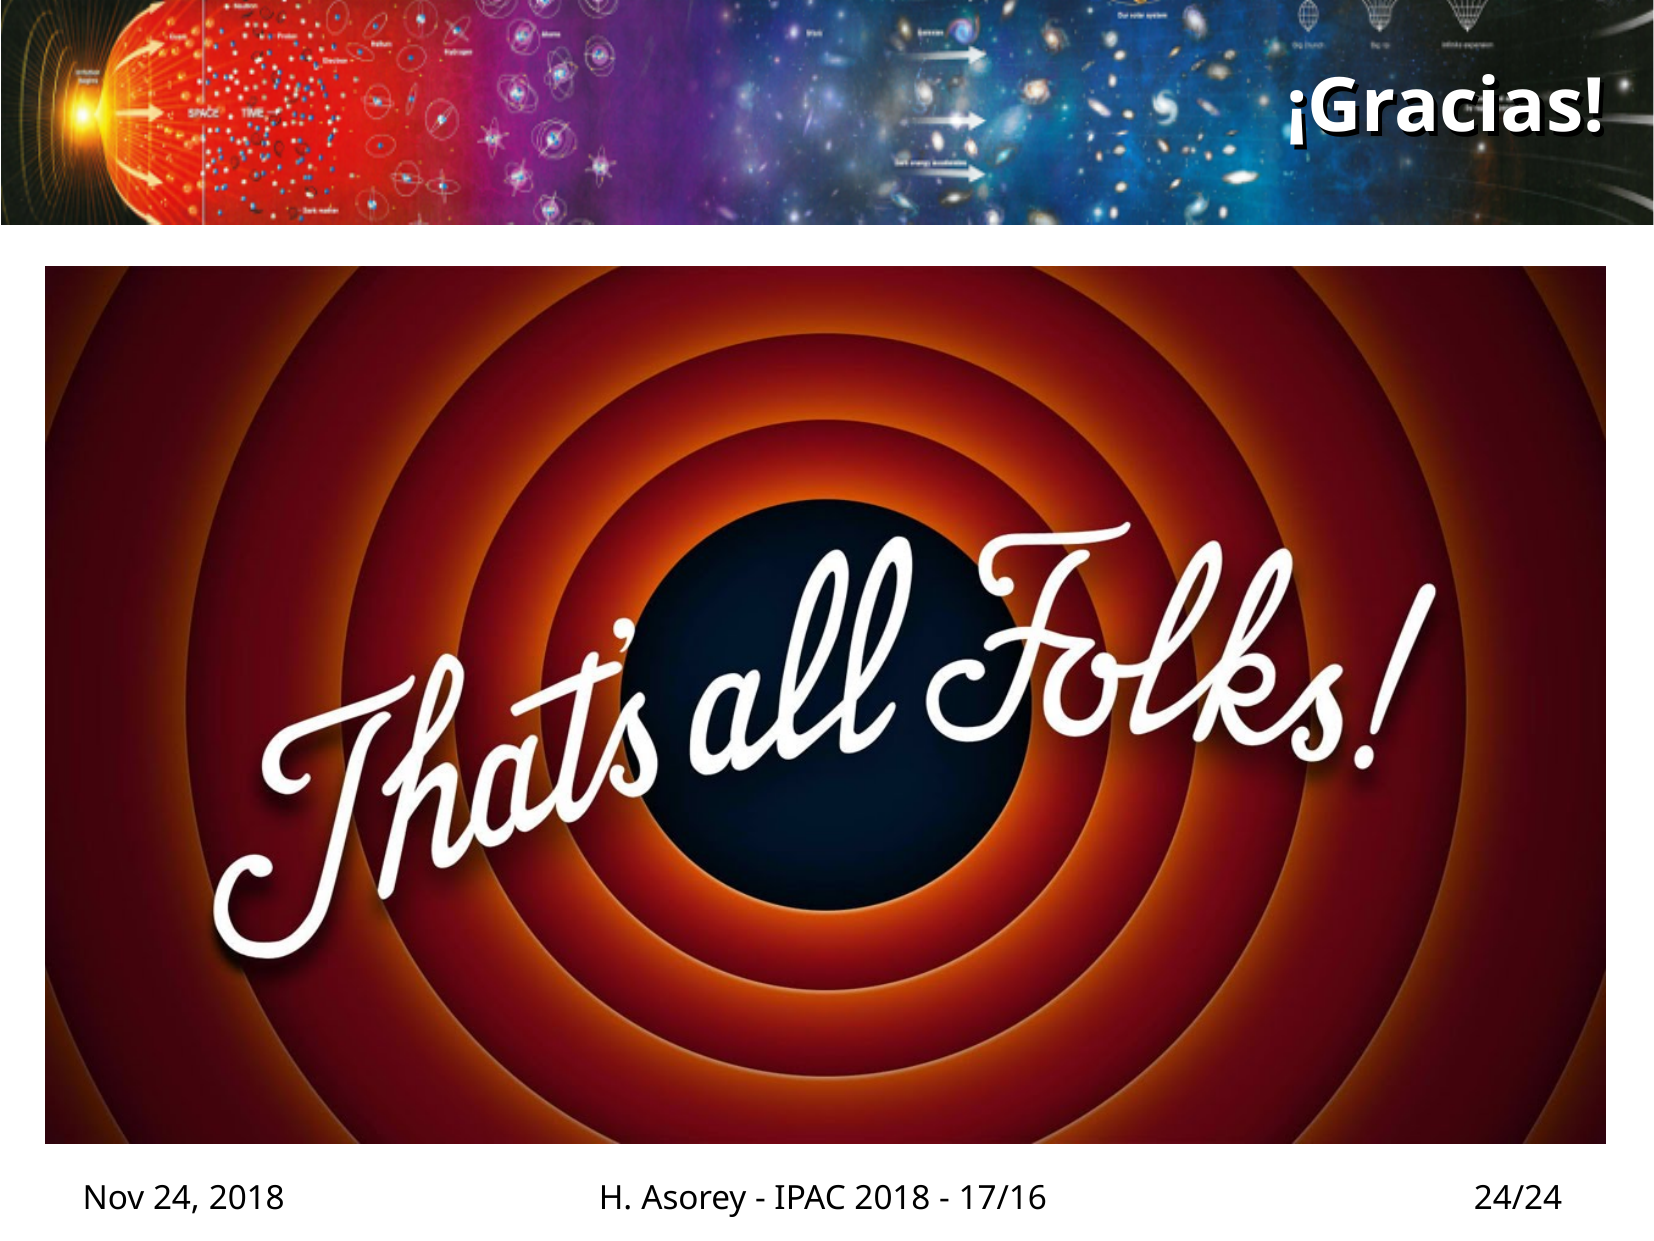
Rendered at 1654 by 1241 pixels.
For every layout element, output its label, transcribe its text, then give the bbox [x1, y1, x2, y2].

title ¡Gracias! [45, 15, 1606, 191]
picture [1, 0, 1654, 225]
picture [45, 266, 1606, 1144]
